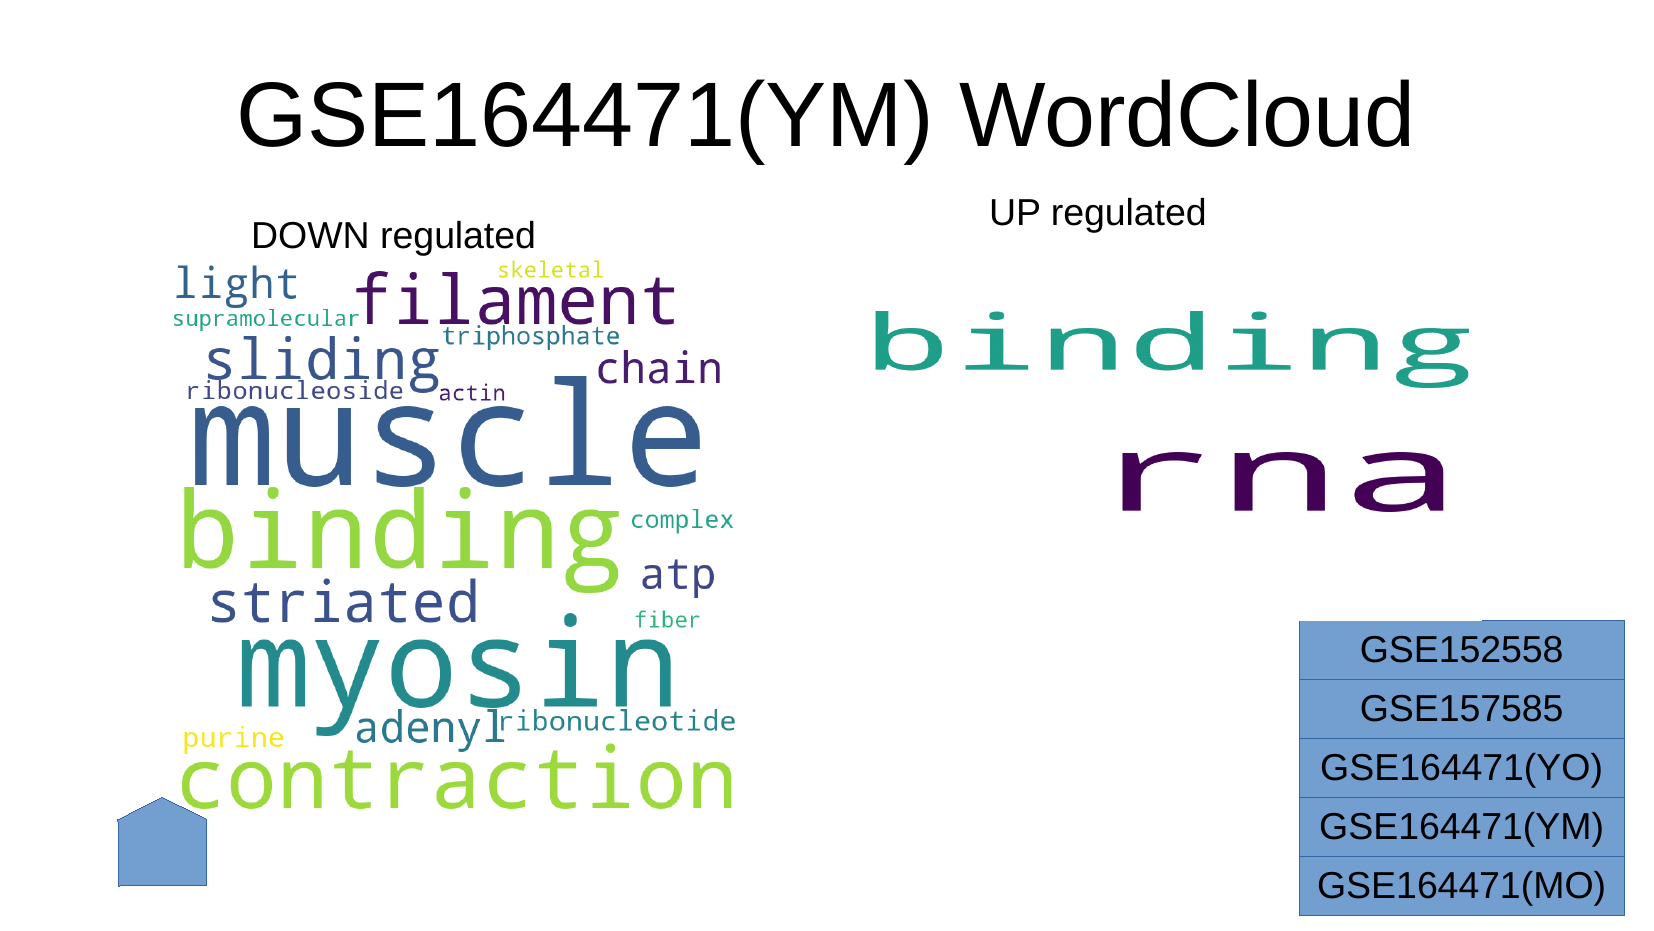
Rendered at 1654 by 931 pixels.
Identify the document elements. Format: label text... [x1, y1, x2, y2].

text_box GSE164471(YO) [1299, 738, 1625, 797]
picture [170, 258, 739, 828]
text_box [117, 797, 207, 887]
text_box GSE152558 [1299, 620, 1625, 680]
text_box GSE164471(YM) [1299, 797, 1625, 856]
title GSE164471(YM) WordCloud [82, 37, 1571, 193]
text_box DOWN regulated [236, 206, 591, 306]
text_box GSE157585 [1299, 680, 1625, 738]
text_box GSE164471(MO) [1299, 856, 1625, 916]
text_box UP regulated [974, 183, 1329, 283]
picture [863, 295, 1482, 621]
